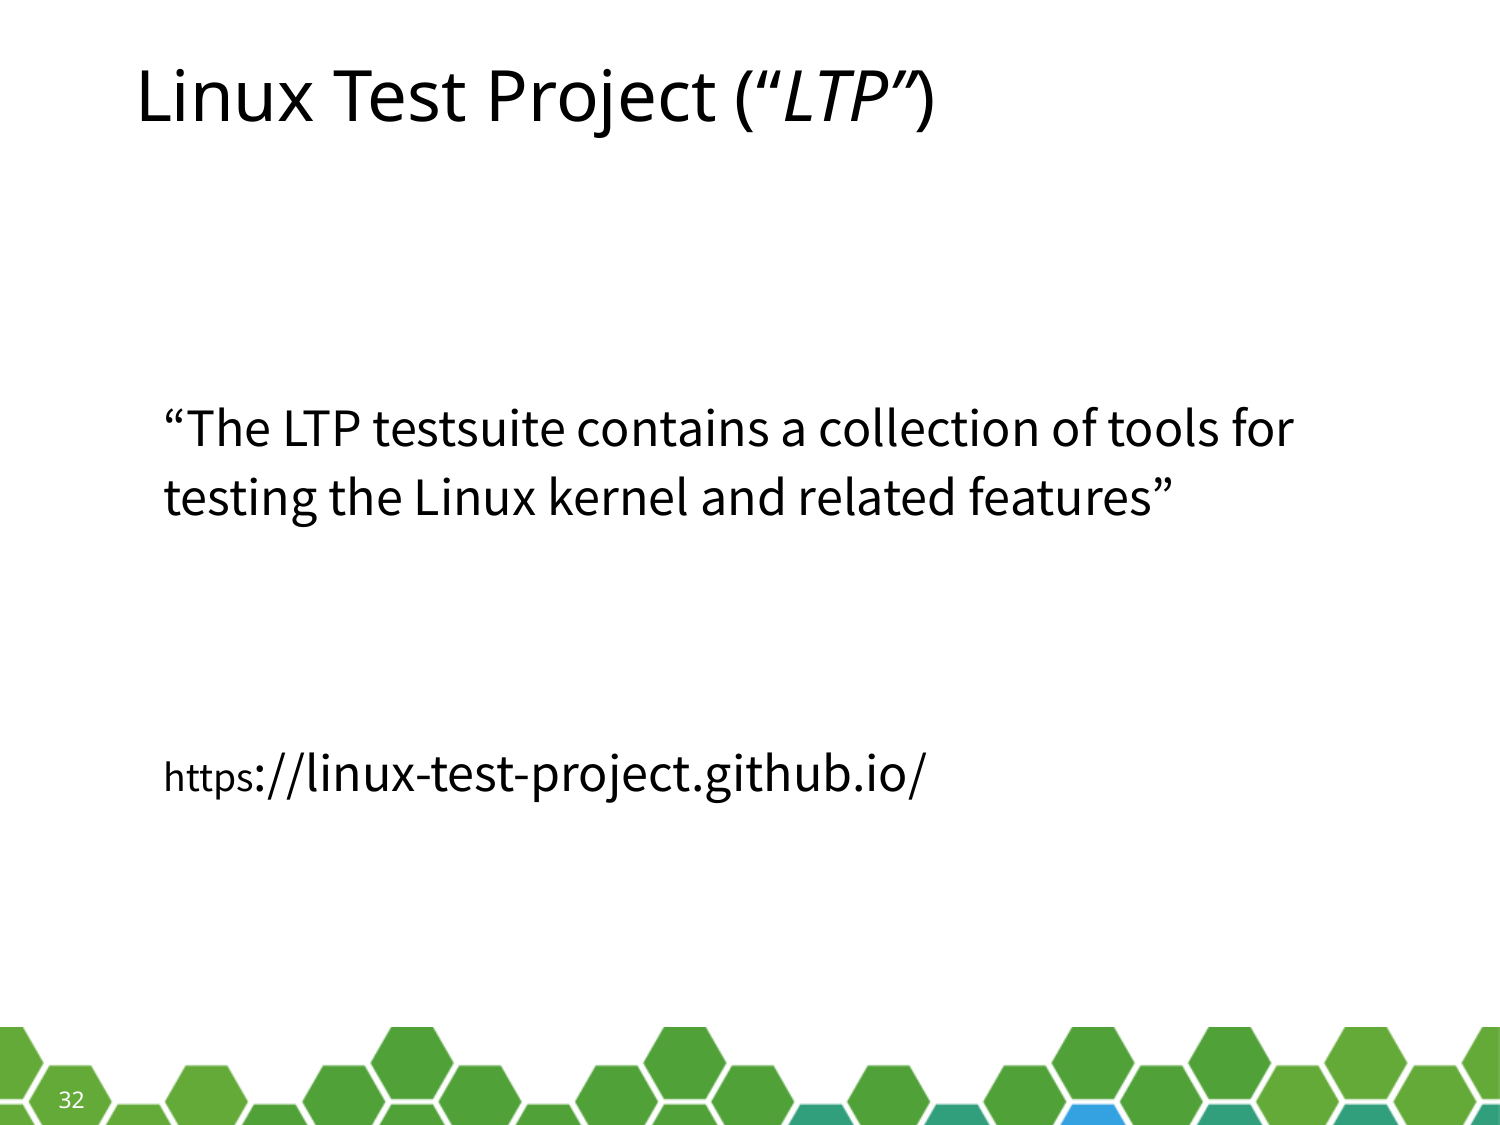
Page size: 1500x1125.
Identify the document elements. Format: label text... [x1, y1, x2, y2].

picture [0, 1027, 1500, 1125]
title Linux Test Project (“LTP”) [135, 12, 1372, 175]
list “The LTP testsuite contains a collection of tools for testing the Linux kernel and related features” https://linux-test-project.github.io/ [135, 208, 1372, 862]
